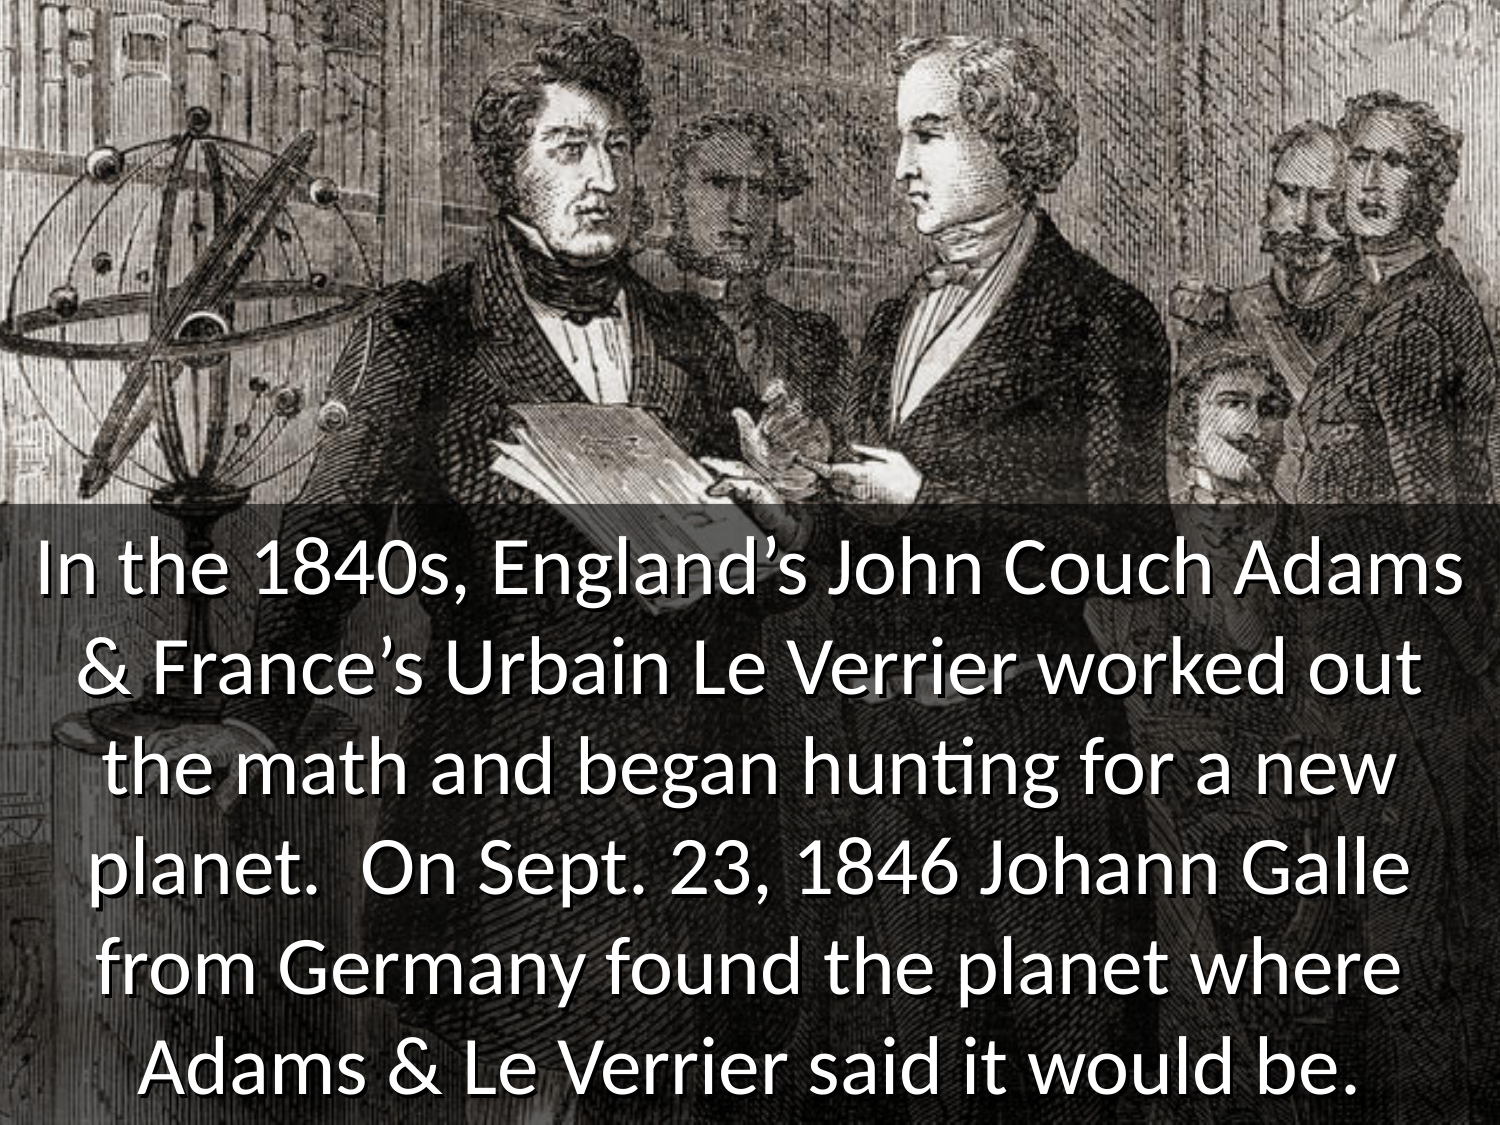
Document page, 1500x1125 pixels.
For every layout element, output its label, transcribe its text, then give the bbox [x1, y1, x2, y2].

text_box In the 1840s, England’s John Couch Adams & France’s Urbain Le Verrier worked out the math and began hunting for a new planet. On Sept. 23, 1846 Johann Galle from Germany found the planet where Adams & Le Verrier said it would be. [0, 503, 1500, 1125]
picture [0, 0, 1500, 503]
